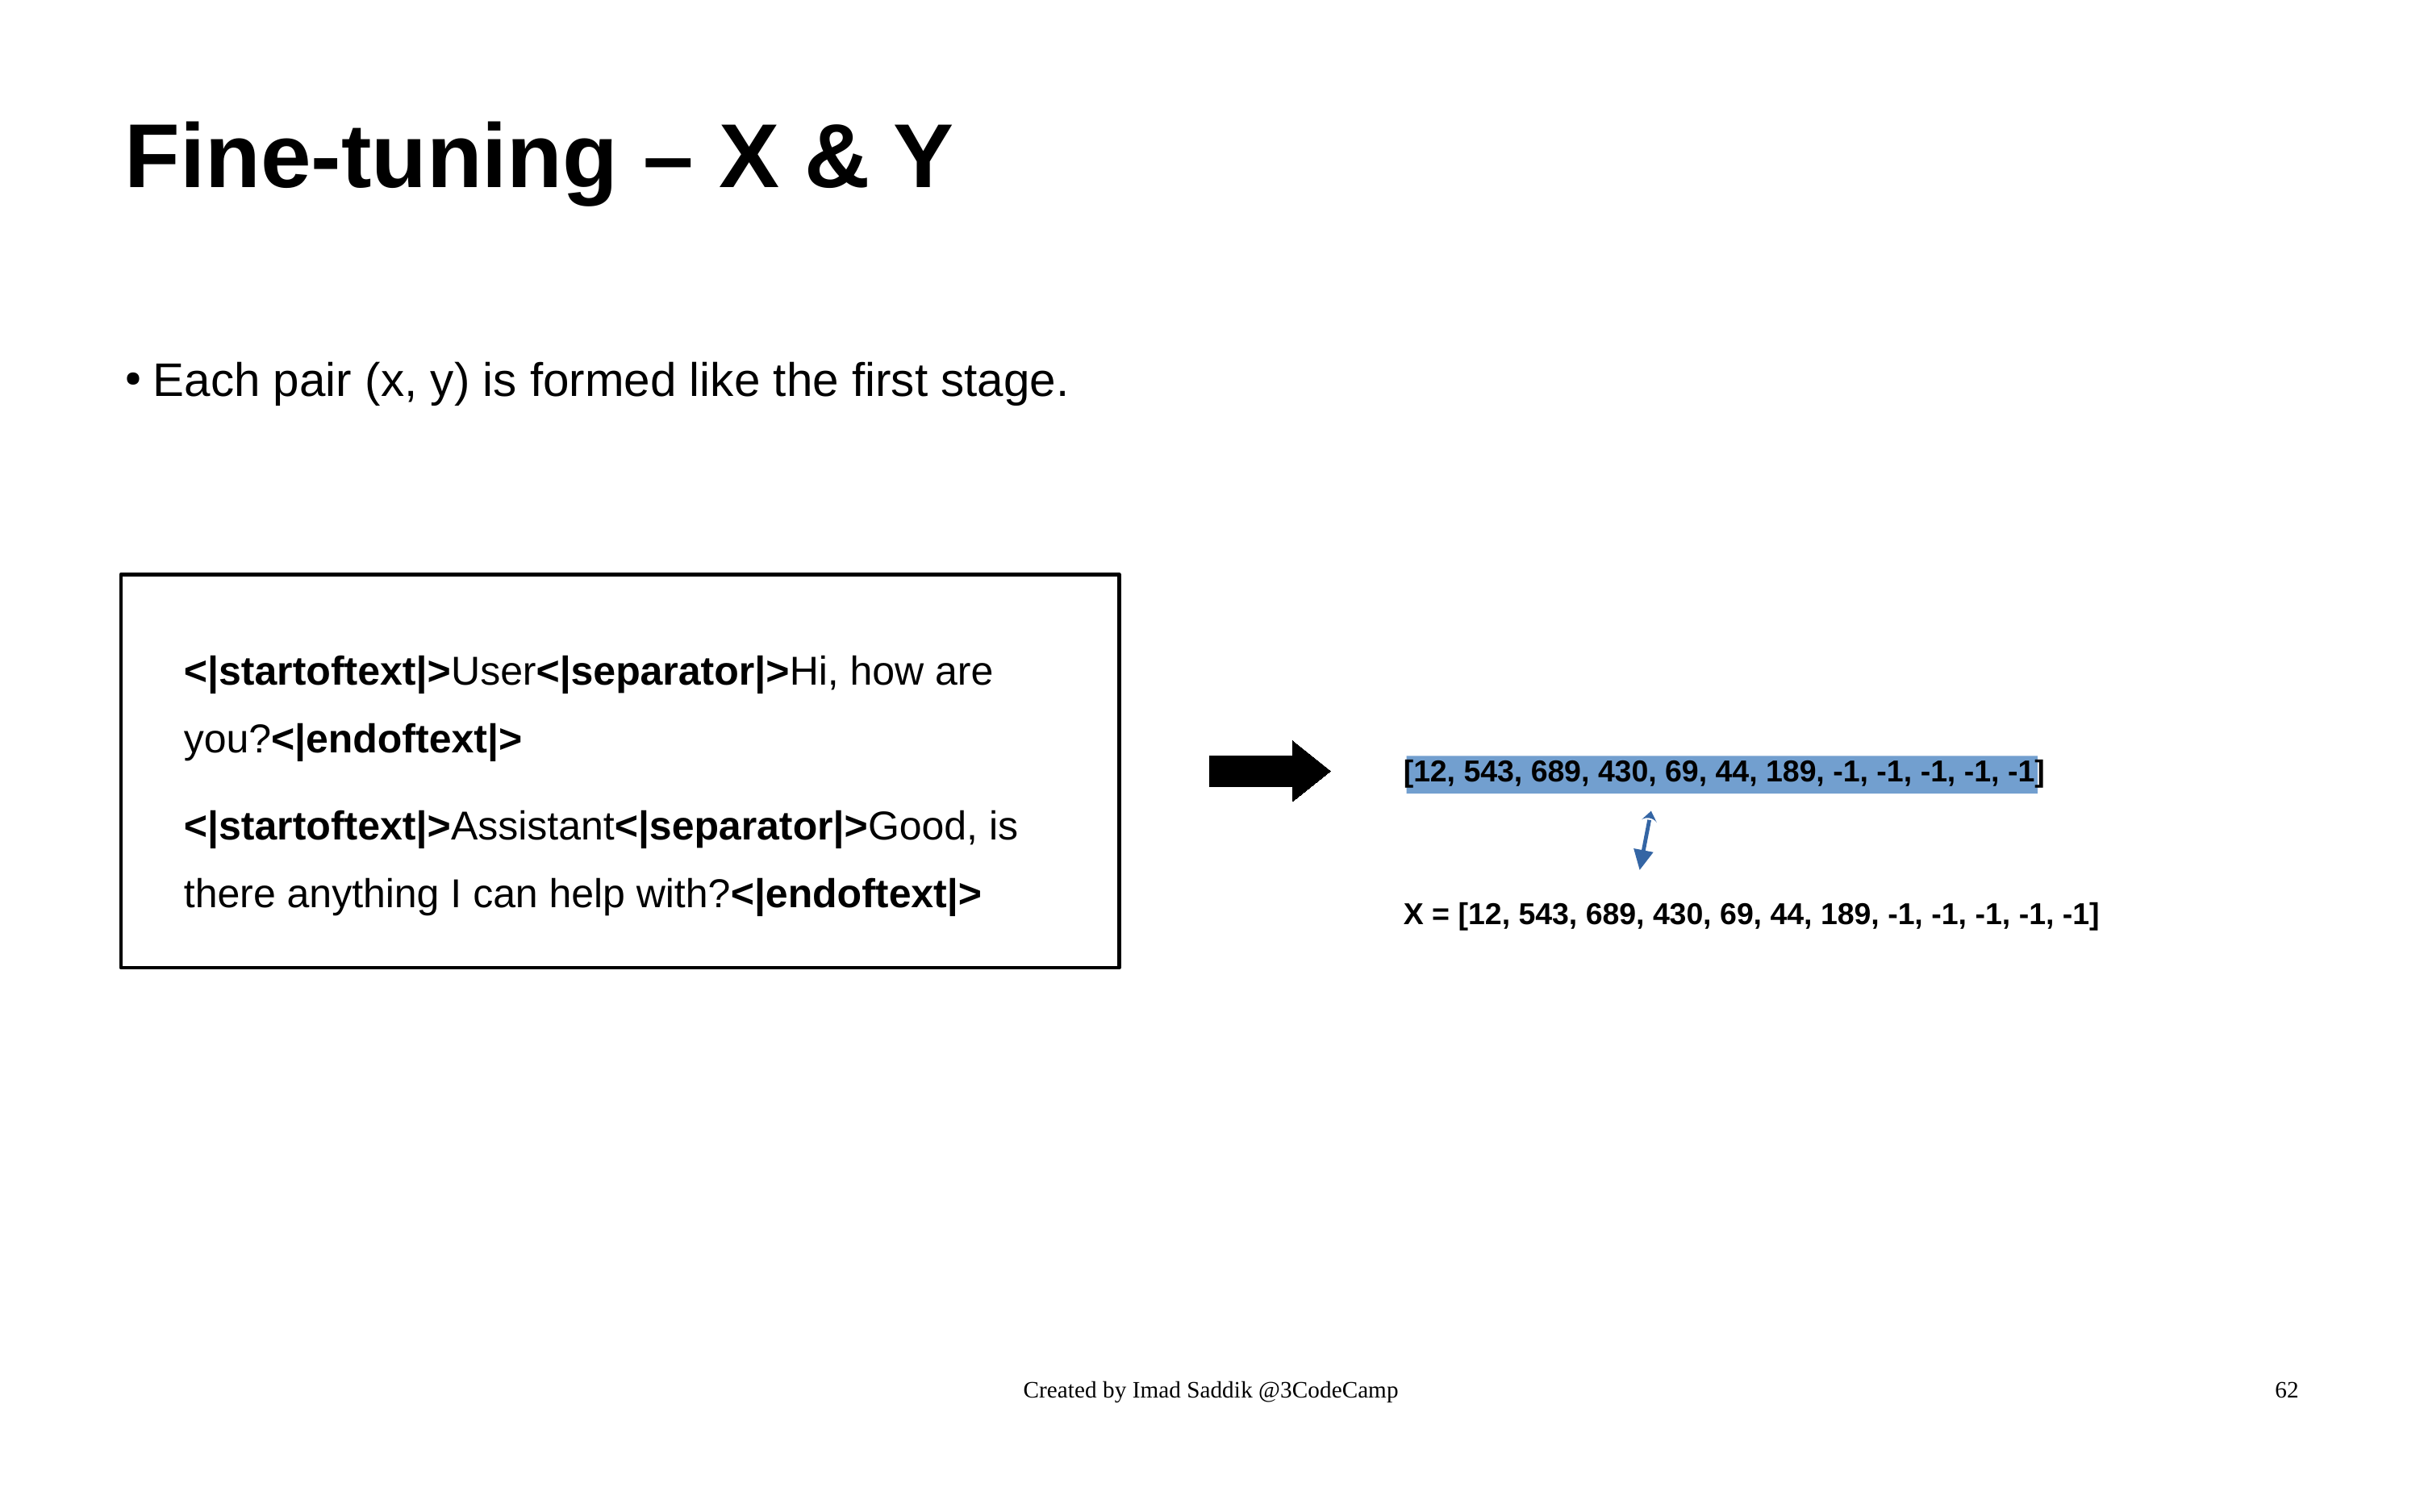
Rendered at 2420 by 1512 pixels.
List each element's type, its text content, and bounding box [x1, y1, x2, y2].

text_box <|startoftext|>User<|separator|>Hi, how are you?<|endoftext|> <|startoftext|>Assistant<|separator|>Good, is there anything I can help with?<|endoftext|> [172, 620, 1069, 923]
text_box Fine-tuning – X & Y [112, 61, 1664, 251]
text_box Each pair (x, y) is formed like the first stage. [112, 322, 1906, 454]
text_box [1209, 740, 1331, 802]
text_box [12, 543, 689, 430, 69, 44, 189, -1, -1, -1, -1, -1] [1392, 740, 2088, 802]
text_box X = [12, 543, 689, 430, 69, 44, 189, -1, -1, -1, -1, -1] [1392, 883, 2179, 944]
